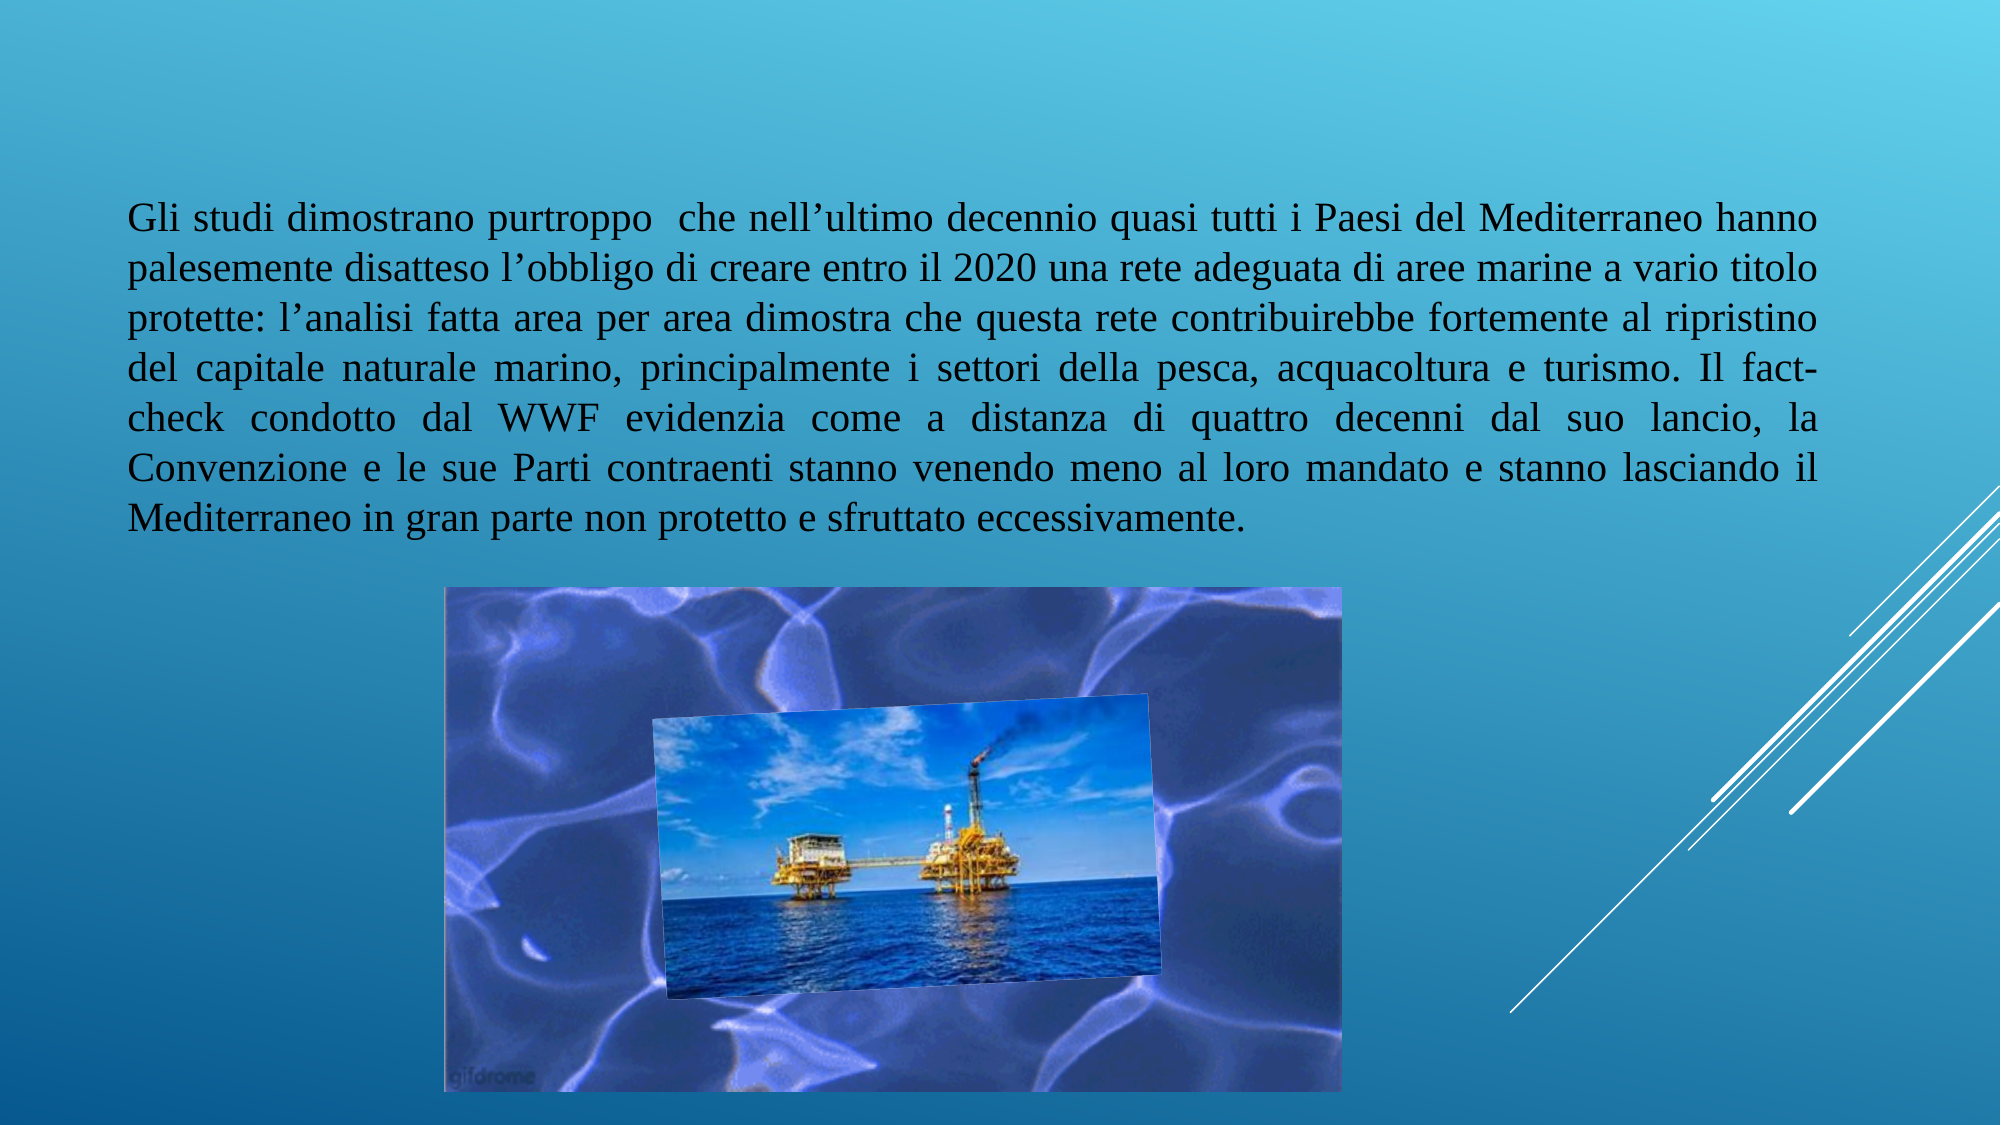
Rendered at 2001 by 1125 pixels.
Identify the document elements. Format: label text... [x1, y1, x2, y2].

picture [444, 587, 1342, 1092]
list Gli studi dimostrano purtroppo che nell’ultimo decennio quasi tutti i Paesi del Mediterraneo hanno palesemente disatteso l’obbligo di creare entro il 2020 una rete adeguata di aree marine a vario titolo protette: l’analisi fatta area per area dimostra che questa rete contribuirebbe fortemente al ripristino del capitale naturale marino, principalmente i settori della pesca, acquacoltura e turismo. Il fact-check condotto dal WWF evidenzia come a distanza di quattro decenni dal suo lancio, la Convenzione e le sue Parti contraenti stanno venendo meno al loro mandato e stanno lasciando il Mediterraneo in gran parte non protetto e sfruttato eccessivamente. [112, 112, 1836, 617]
